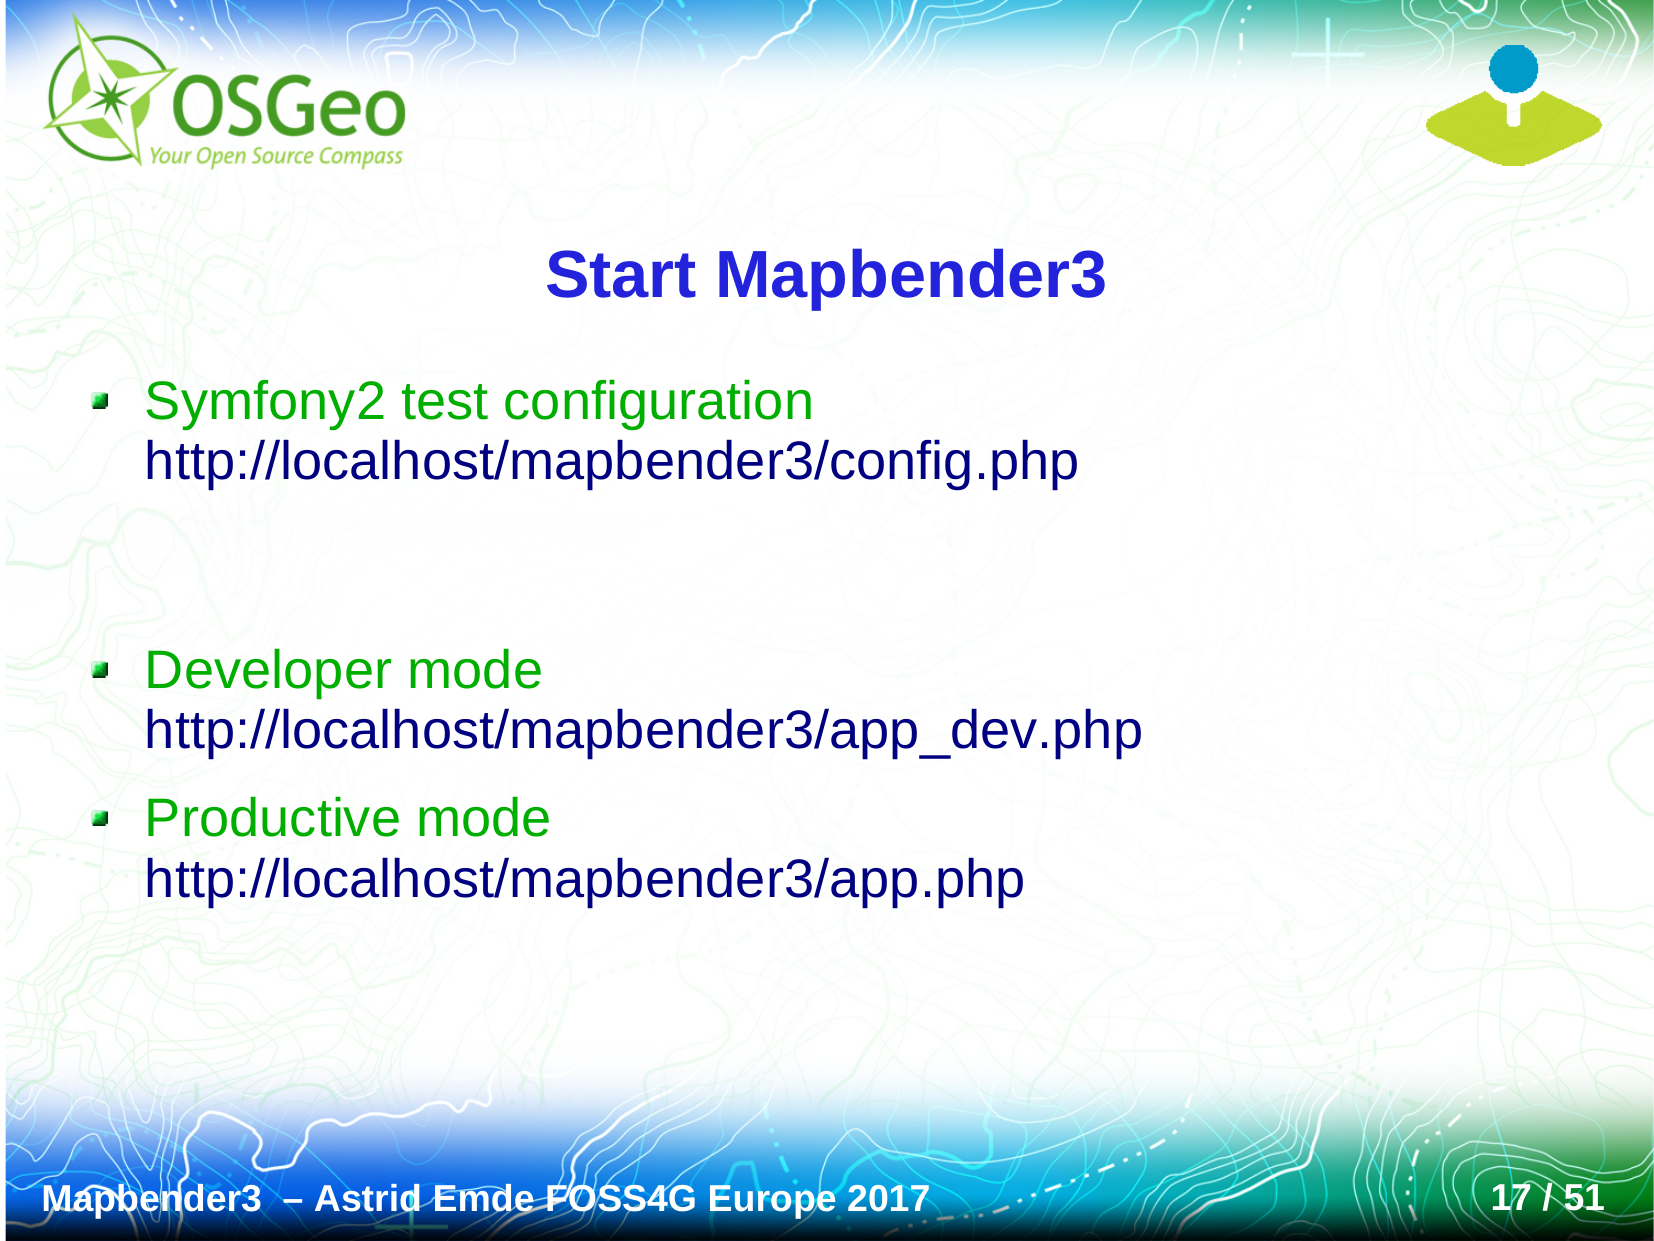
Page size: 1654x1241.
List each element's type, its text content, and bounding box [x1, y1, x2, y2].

picture [5, 0, 1654, 1241]
list Symfony2 test configuration http://localhost/mapbender3/config.php Developer mode http://localhost/mapbender3/app_dev.php Productive mode http://localhost/mapbender3/app.php [74, 370, 1563, 1174]
title Start Mapbender3 [82, 200, 1571, 349]
